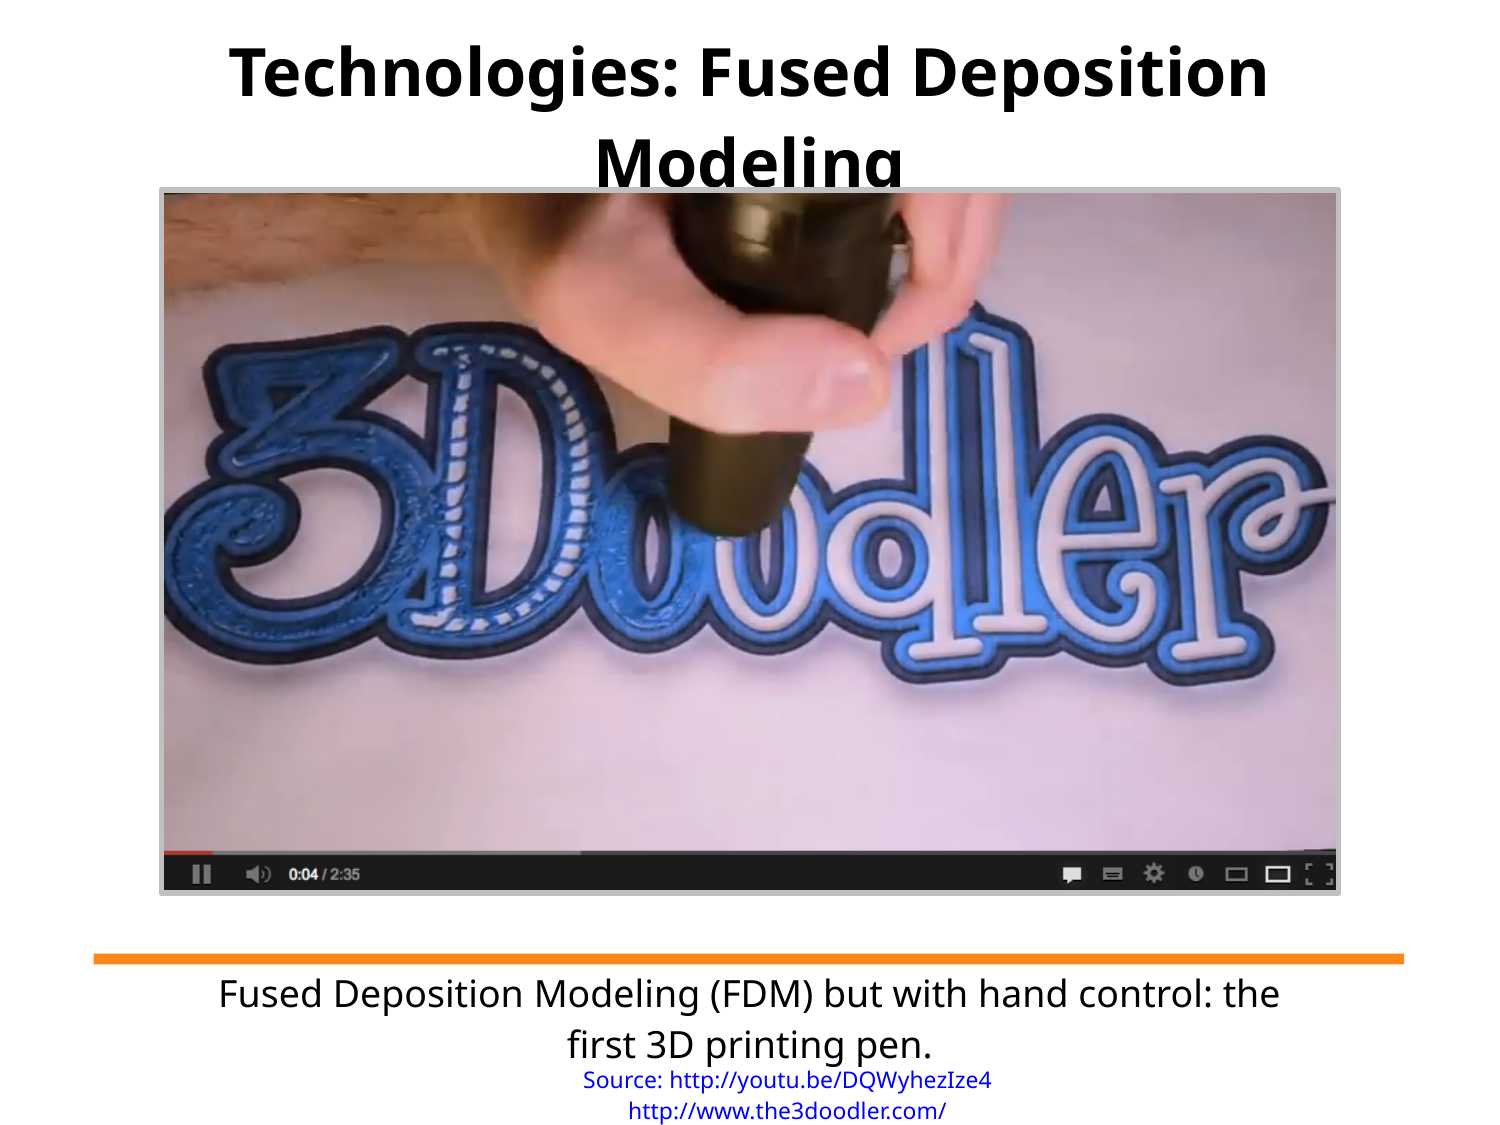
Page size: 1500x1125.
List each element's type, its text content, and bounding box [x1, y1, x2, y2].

text_box Source: http://youtu.be/DQWyhezIze4 http://www.the3doodler.com/ [568, 1064, 932, 1123]
picture [0, 0, 1500, 1125]
title Technologies: Fused Deposition Modeling [75, 44, 1426, 188]
text_box Fused Deposition Modeling (FDM) but with hand control: the first 3D printing pen. [191, 960, 1309, 1064]
